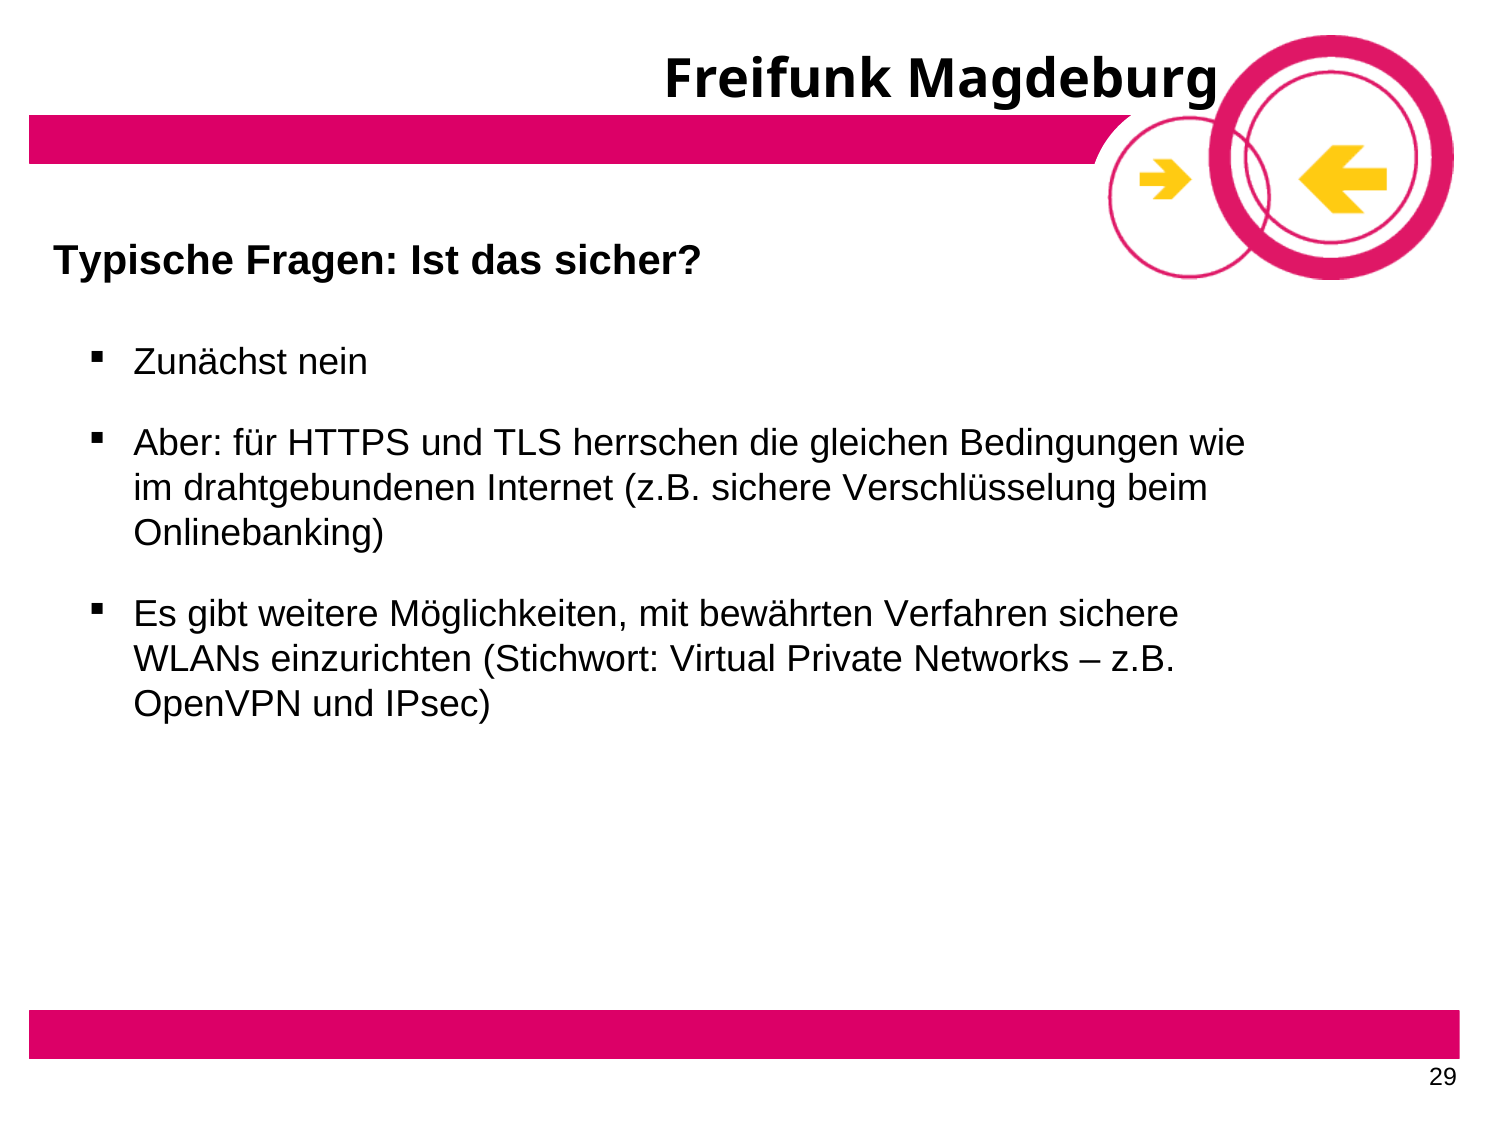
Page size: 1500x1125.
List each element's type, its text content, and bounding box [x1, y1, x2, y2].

picture [1107, 73, 1114, 91]
text_box Zunächst nein Aber: für HTTPS und TLS herrschen die gleichen Bedingungen wie im drahtgebundenen Internet (z.B. sichere Verschlüsselung beim Onlinebanking) Es gibt weitere Möglichkeiten, mit bewährten Verfahren sichere WLANs einzurichten (Stichwort: Virtual Private Networks – z.B. OpenVPN und IPsec) [59, 337, 1288, 976]
text_box Typische Fragen: Ist das sicher? [53, 233, 1046, 313]
picture [1107, 35, 1454, 280]
